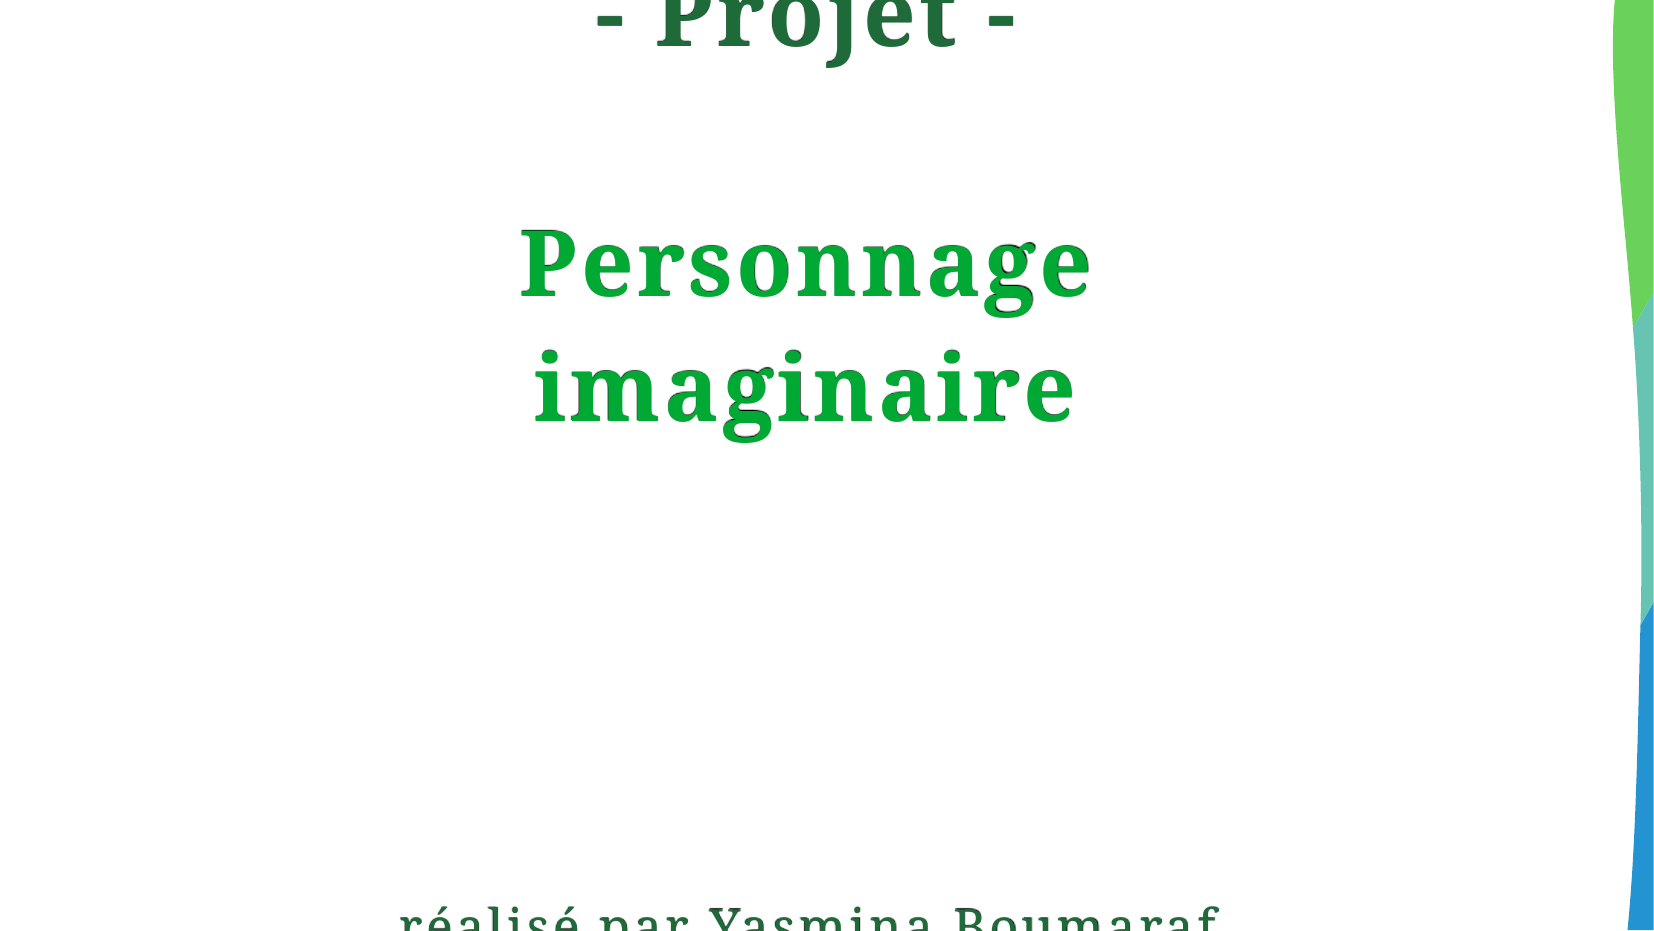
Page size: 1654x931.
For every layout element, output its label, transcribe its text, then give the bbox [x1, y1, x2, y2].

title - Projet - Personnage imaginaire réalisé par Yasmina Boumaraf [234, 8, 1382, 901]
